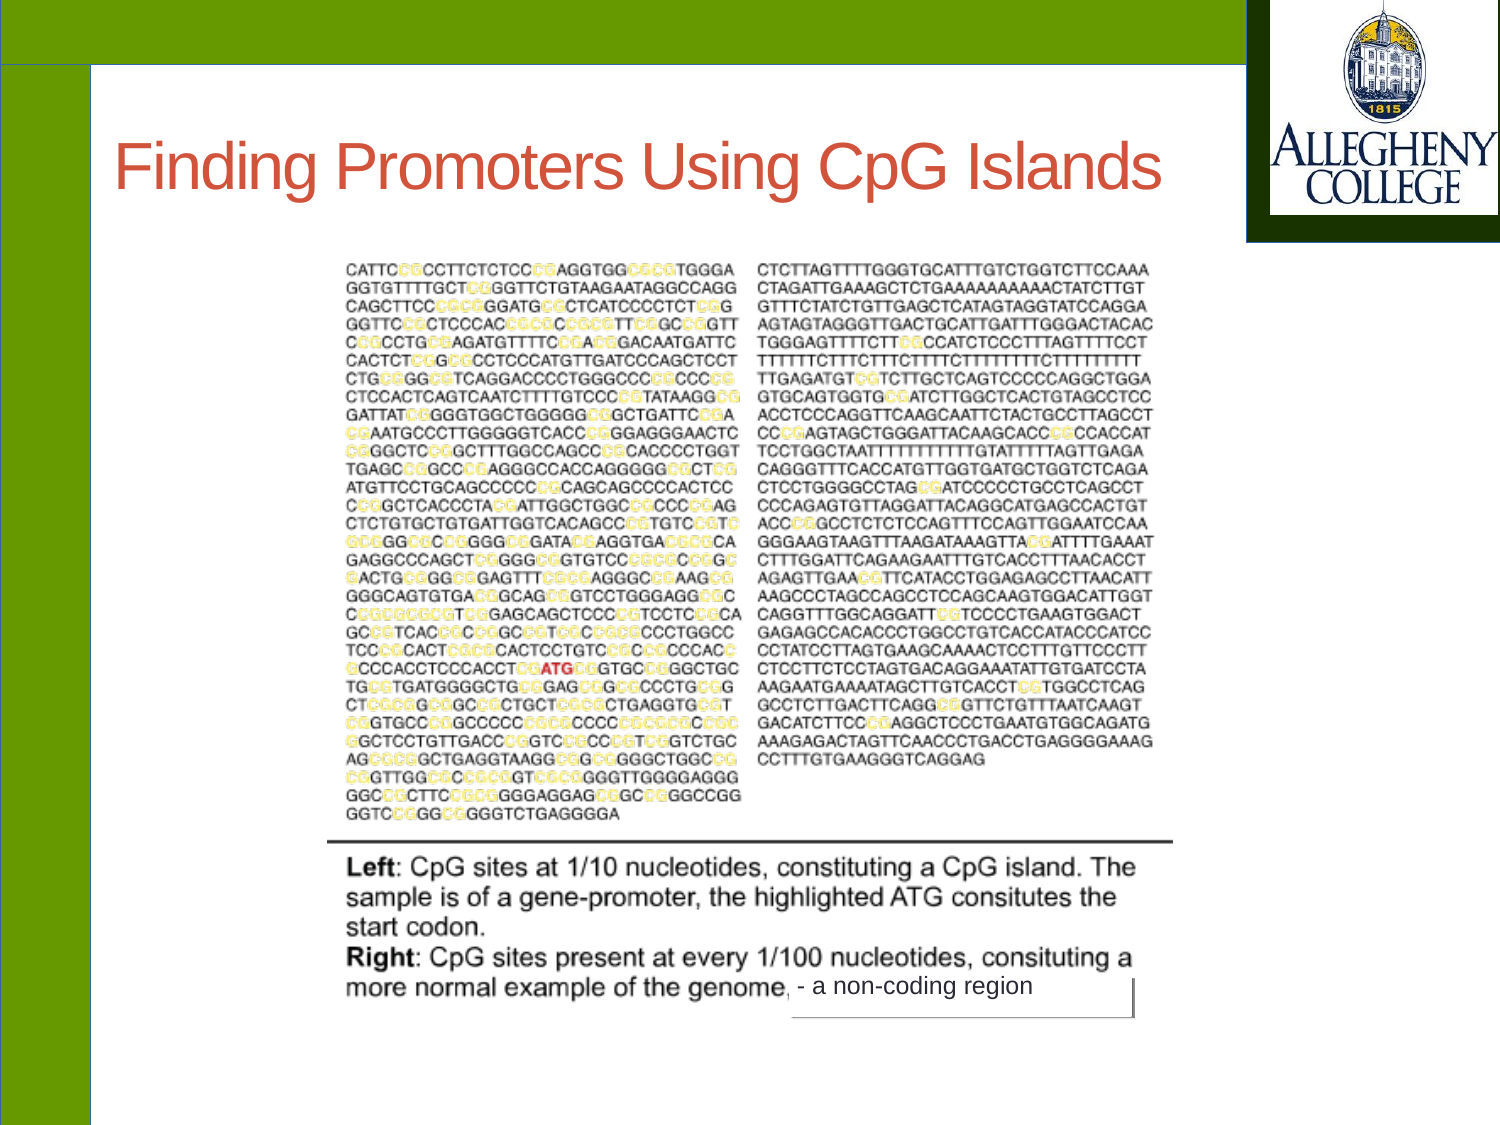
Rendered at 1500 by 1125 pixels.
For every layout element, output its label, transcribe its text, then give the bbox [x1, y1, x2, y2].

text_box - a non-coding region [782, 962, 1117, 1008]
title Finding Promoters Using CpG Islands [98, 81, 1449, 245]
picture [91, 262, 1425, 1004]
picture [1270, 0, 1498, 216]
text_box [0, 0, 1500, 1125]
text_box [789, 975, 1132, 1016]
